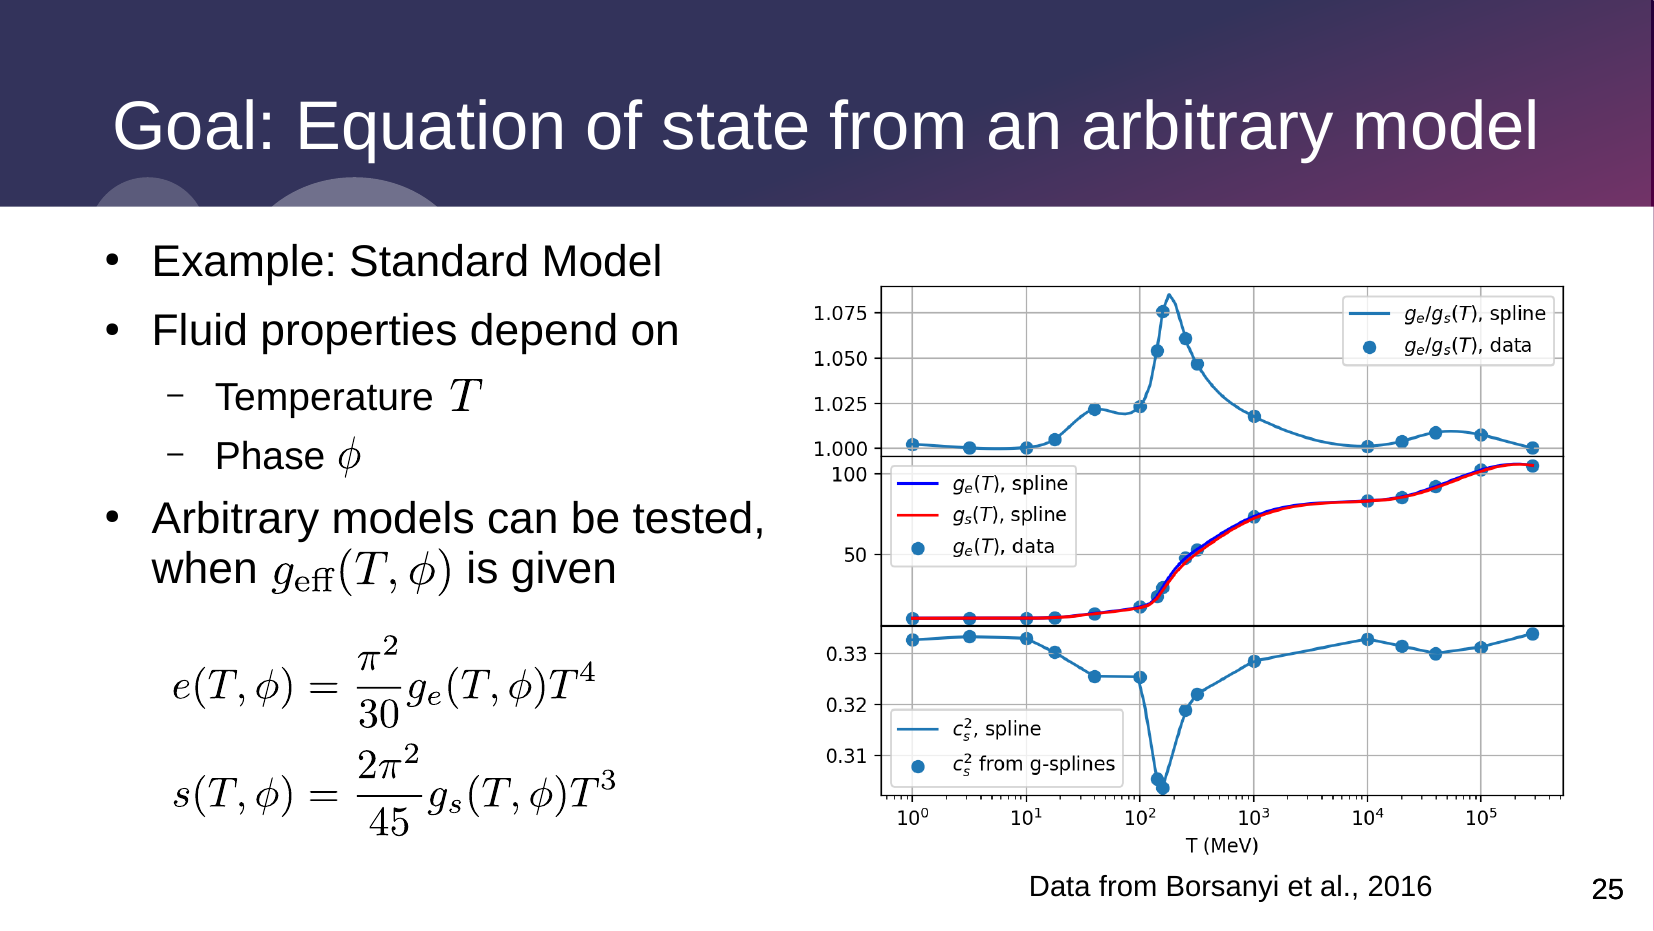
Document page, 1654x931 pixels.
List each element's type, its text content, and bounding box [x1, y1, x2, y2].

text_box Data from Borsanyi et al., 2016 [1014, 862, 1451, 910]
picture [449, 379, 483, 411]
picture [169, 633, 617, 838]
title Goal: Equation of state from an arbitrary model [88, 44, 1565, 207]
list Example: Standard Model Fluid properties depend on Temperature Phase Arbitrary models can be tested, when is given [88, 236, 771, 651]
picture [269, 546, 452, 598]
picture [771, 207, 1651, 868]
picture [336, 436, 361, 478]
